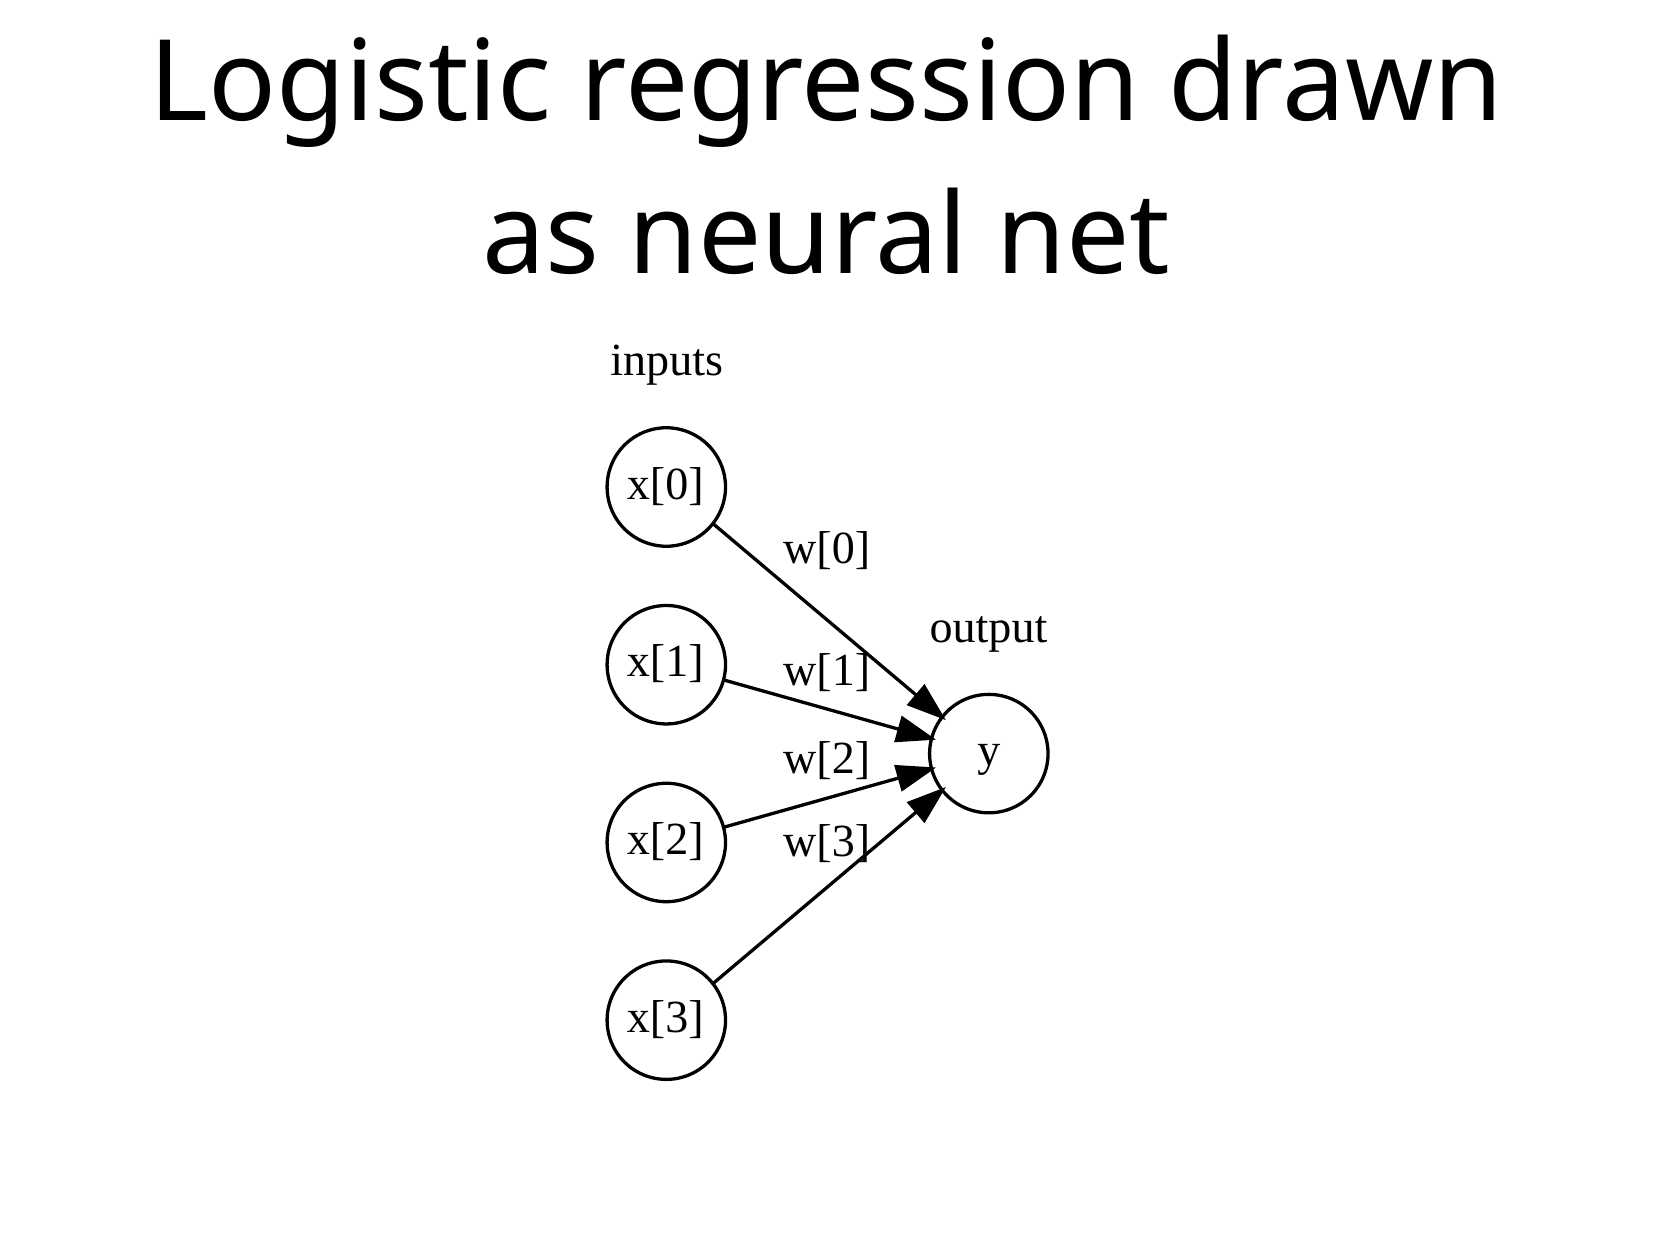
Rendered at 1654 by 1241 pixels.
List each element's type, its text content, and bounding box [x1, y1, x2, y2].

title Logistic regression drawn as neural net [82, 40, 1571, 266]
picture [540, 285, 1116, 1147]
